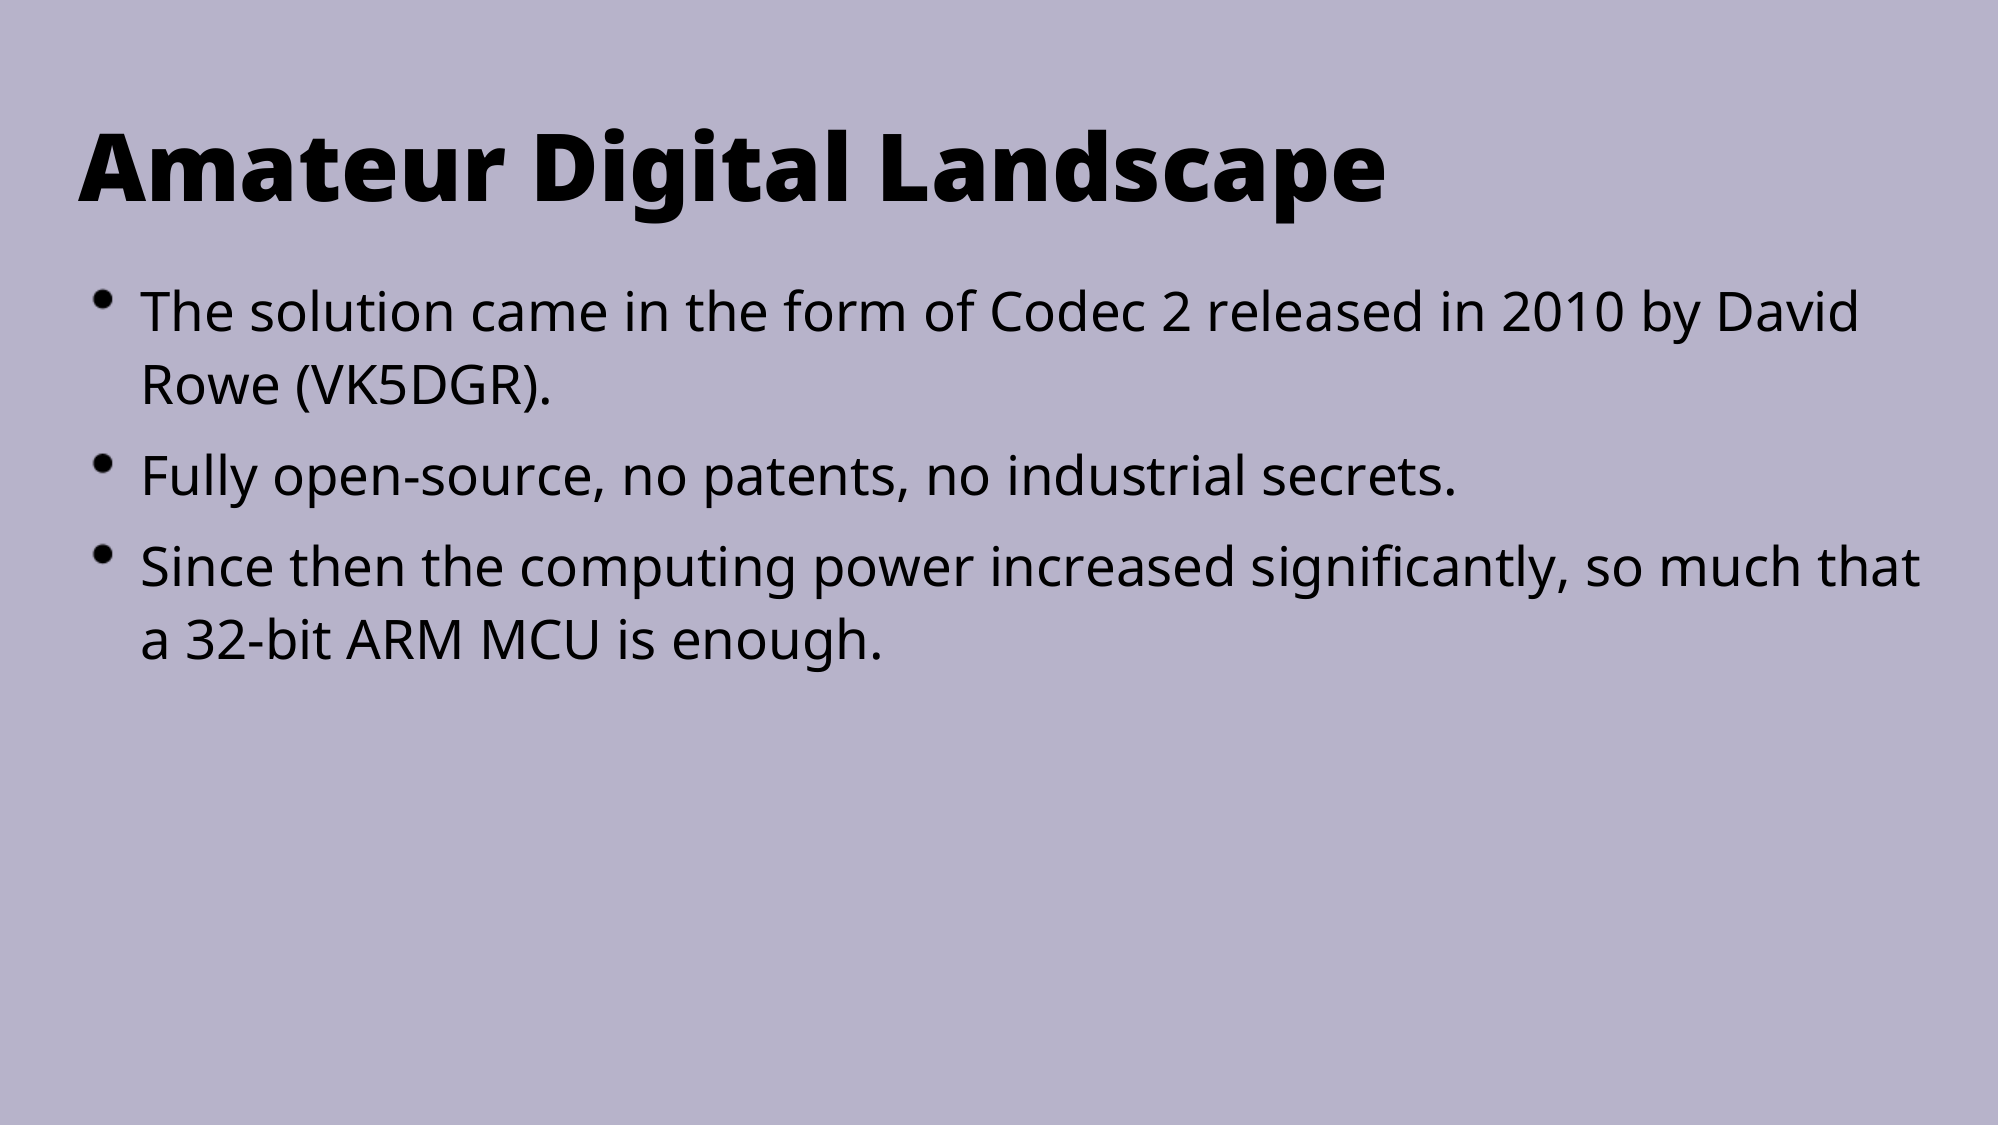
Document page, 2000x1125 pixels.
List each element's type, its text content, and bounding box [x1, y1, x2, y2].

text_box Amateur Digital Landscape [78, 101, 1202, 195]
text_box Fully open-source, no patents, no industrial secrets. [140, 437, 1378, 493]
text_box Since then the computing power increased significantly, so much that [140, 527, 1807, 583]
text_box The solution came in the form of Codec 2 released in 2010 by David [140, 273, 1782, 328]
picture [0, 0, 1998, 1125]
text_box Rowe (VK5DGR). [140, 346, 556, 402]
text_box a 32-bit ARM MCU is enough. [140, 601, 865, 657]
